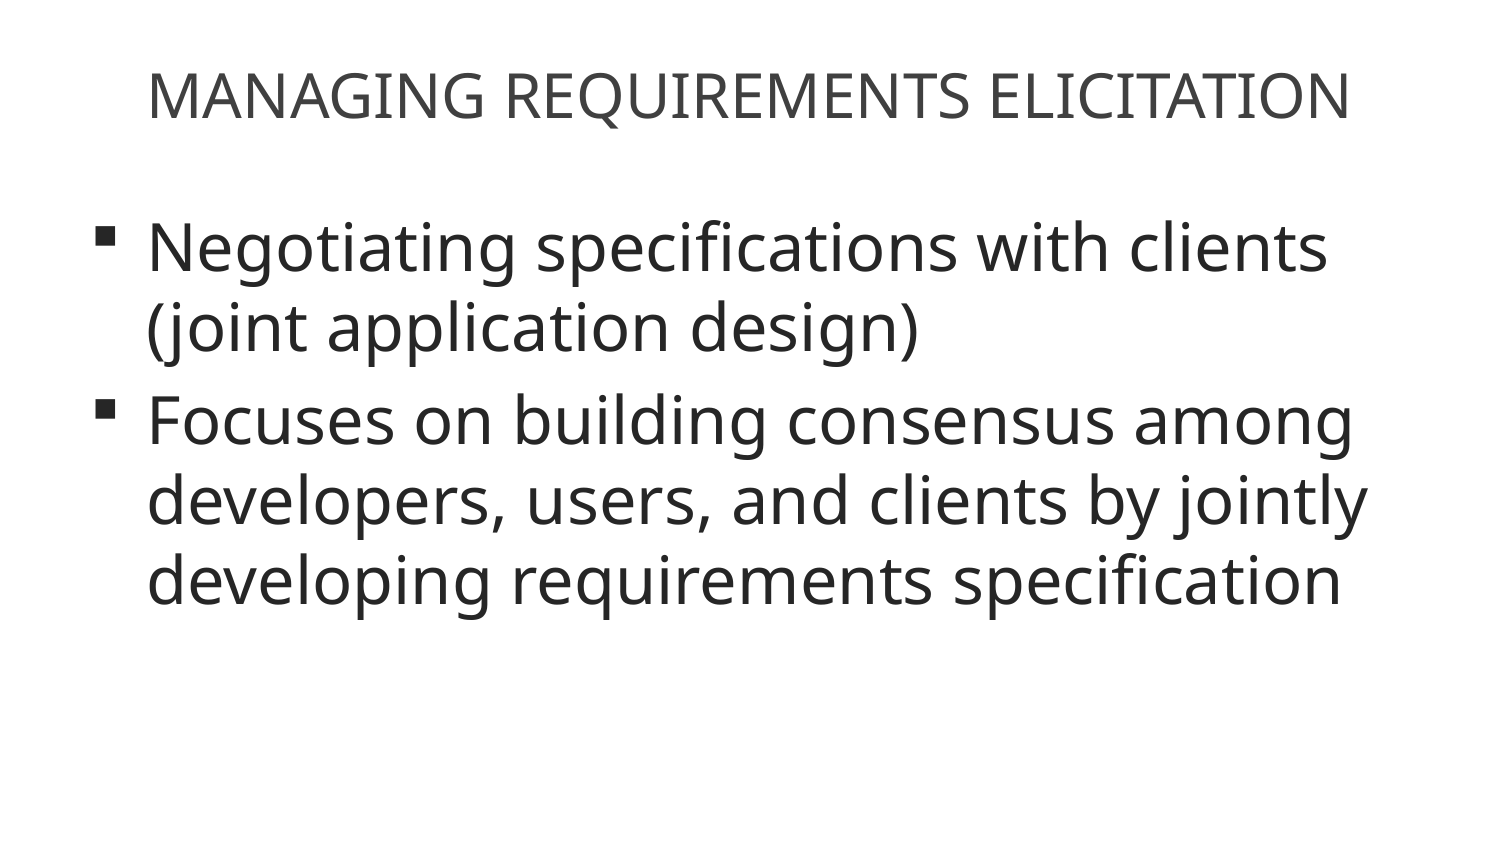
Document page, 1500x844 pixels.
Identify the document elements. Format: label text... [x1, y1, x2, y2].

list Negotiating specifications with clients (joint application design) Focuses on building consensus among developers, users, and clients by jointly developing requirements specification [75, 196, 1425, 754]
title Managing requirements elicitation [75, 23, 1425, 164]
